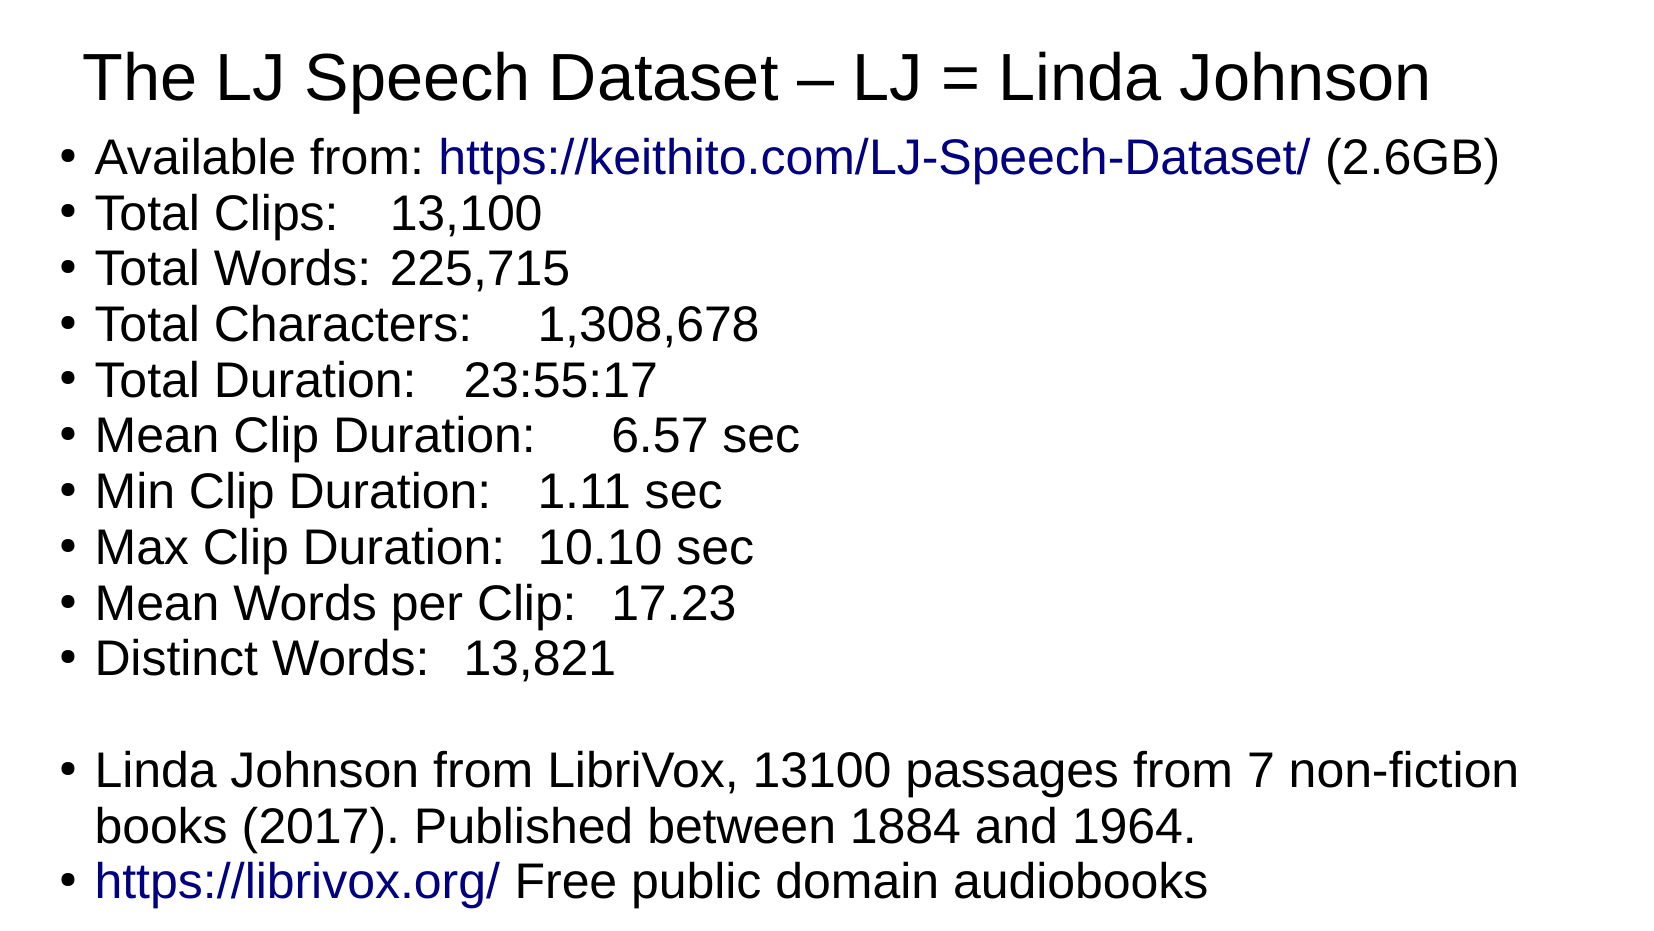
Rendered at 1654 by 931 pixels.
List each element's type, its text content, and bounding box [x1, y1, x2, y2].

subtitle Available from: https://keithito.com/LJ-Speech-Dataset/ (2.6GB) Total Clips: 13,100 Total Words: 225,715 Total Characters: 1,308,678 Total Duration: 23:55:17 Mean Clip Duration: 6.57 sec Min Clip Duration: 1.11 sec Max Clip Duration: 10.10 sec Mean Words per Clip: 17.23 Distinct Words: 13,821 Linda Johnson from LibriVox, 13100 passages from 7 non-fiction books (2017). Published between 1884 and 1964. https://librivox.org/ Free public domain audiobooks [59, 128, 1654, 910]
title The LJ Speech Dataset – LJ = Linda Johnson [82, 37, 1571, 119]
